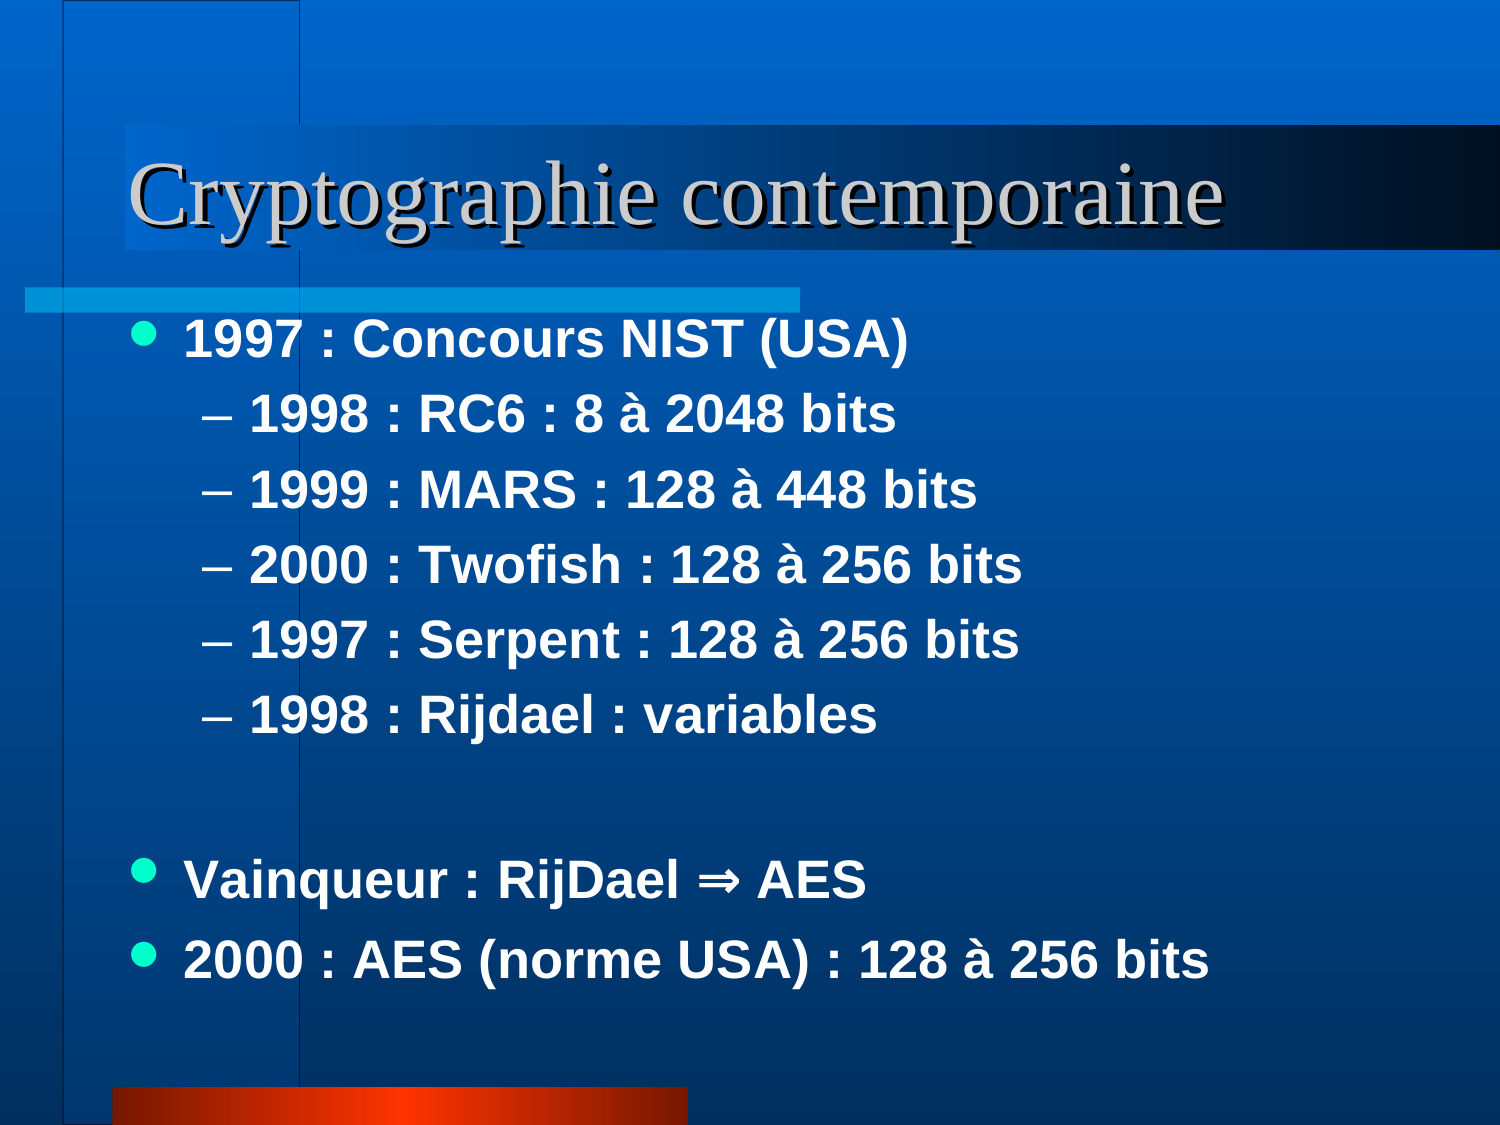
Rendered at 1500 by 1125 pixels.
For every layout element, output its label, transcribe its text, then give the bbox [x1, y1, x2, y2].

list 1997 : Concours NIST (USA) 1998 : RC6 : 8 à 2048 bits 1999 : MARS : 128 à 448 bits 2000 : Twofish : 128 à 256 bits 1997 : Serpent : 128 à 256 bits 1998 : Rijdael : variables Vainqueur : RijDael ⇒ AES 2000 : AES (norme USA) : 128 à 256 bits [112, 301, 1388, 1071]
title Cryptographie contemporaine [112, 99, 1388, 288]
